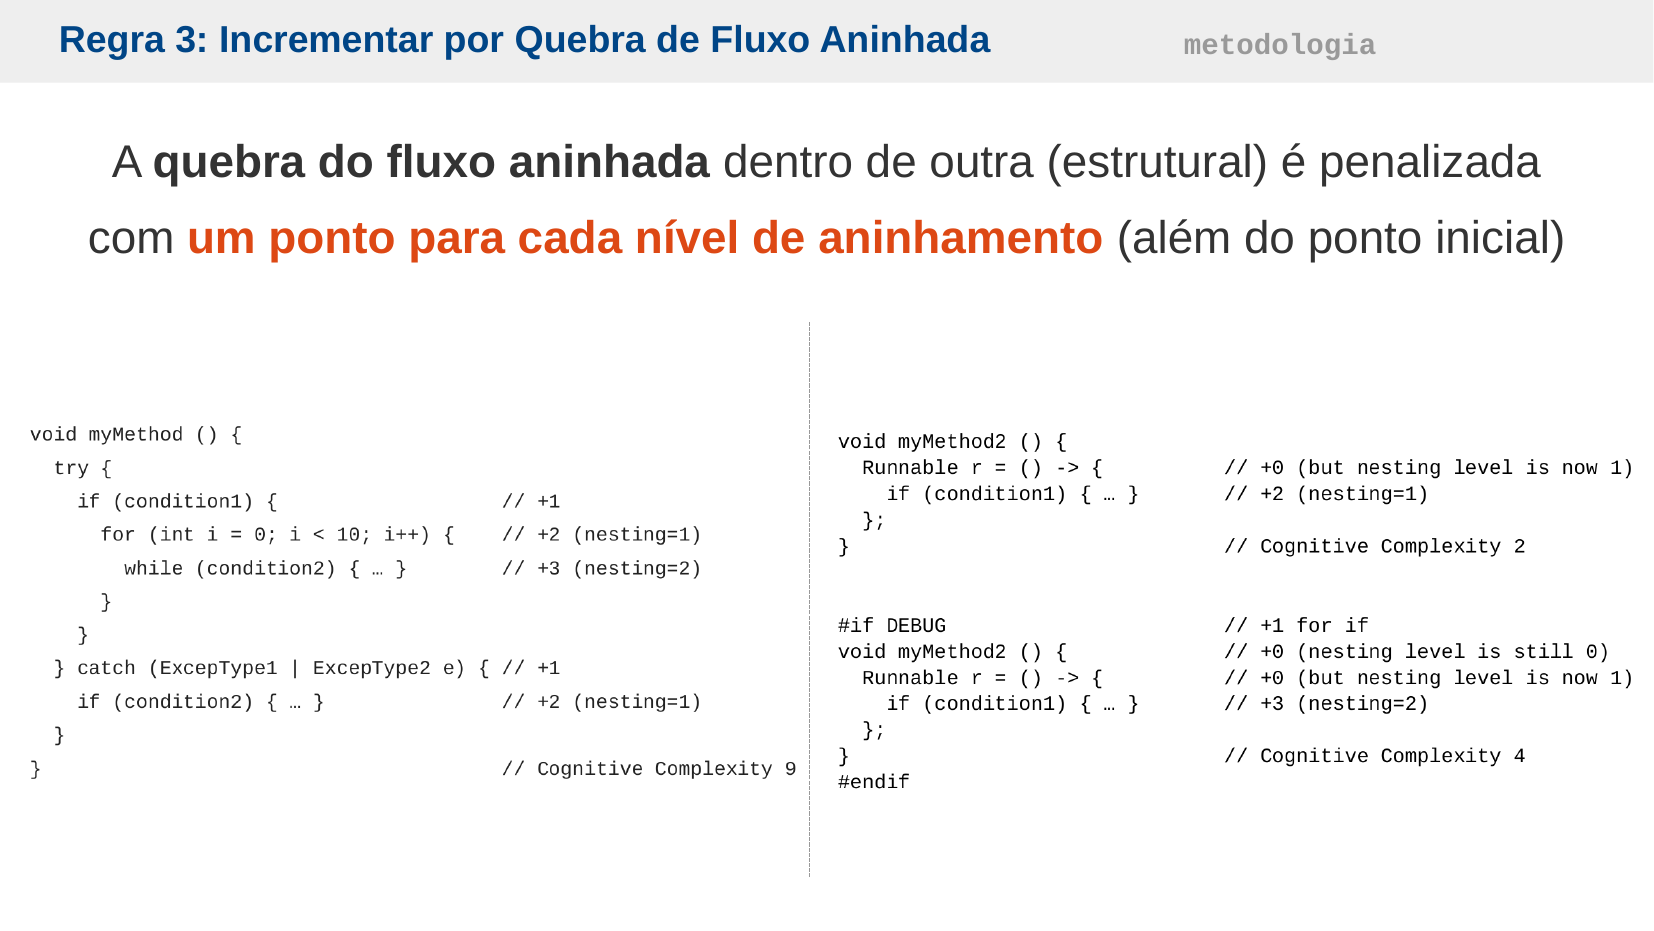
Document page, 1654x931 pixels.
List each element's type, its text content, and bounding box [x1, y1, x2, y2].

title Regra 3: Incrementar por Quebra de Fluxo Aninhada [59, 14, 1182, 66]
picture [17, 417, 810, 804]
text_box metodologia [1169, 23, 1644, 71]
text_box A quebra do fluxo aninhada dentro de outra (estrutural) é penalizada com um ponto para cada nível de aninhamento (além do ponto inicial) [59, 102, 1595, 296]
text_box [0, 0, 1654, 83]
picture [826, 425, 1643, 818]
